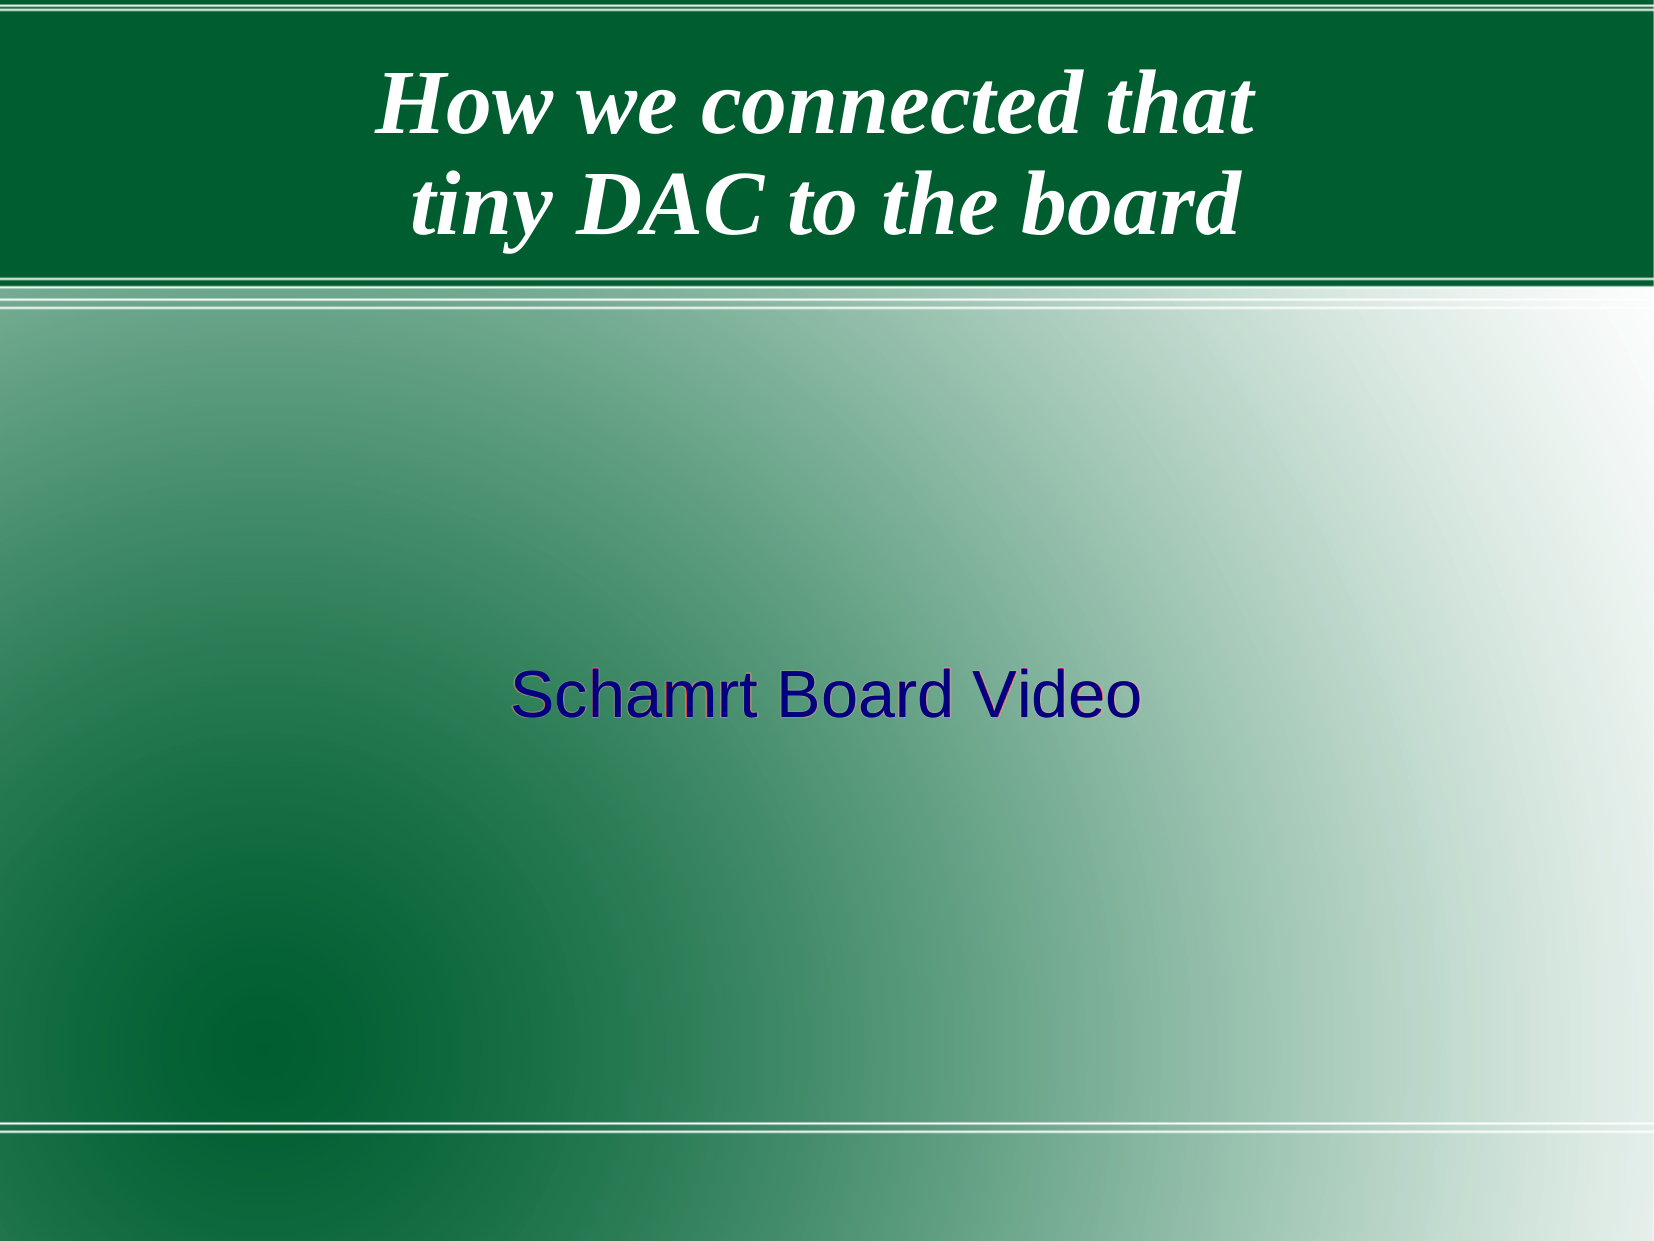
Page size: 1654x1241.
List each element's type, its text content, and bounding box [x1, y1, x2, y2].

picture [0, 0, 1654, 1241]
subtitle Schamrt Board Video [82, 337, 1571, 1052]
title How we connected that tiny DAC to the board [82, 51, 1571, 255]
